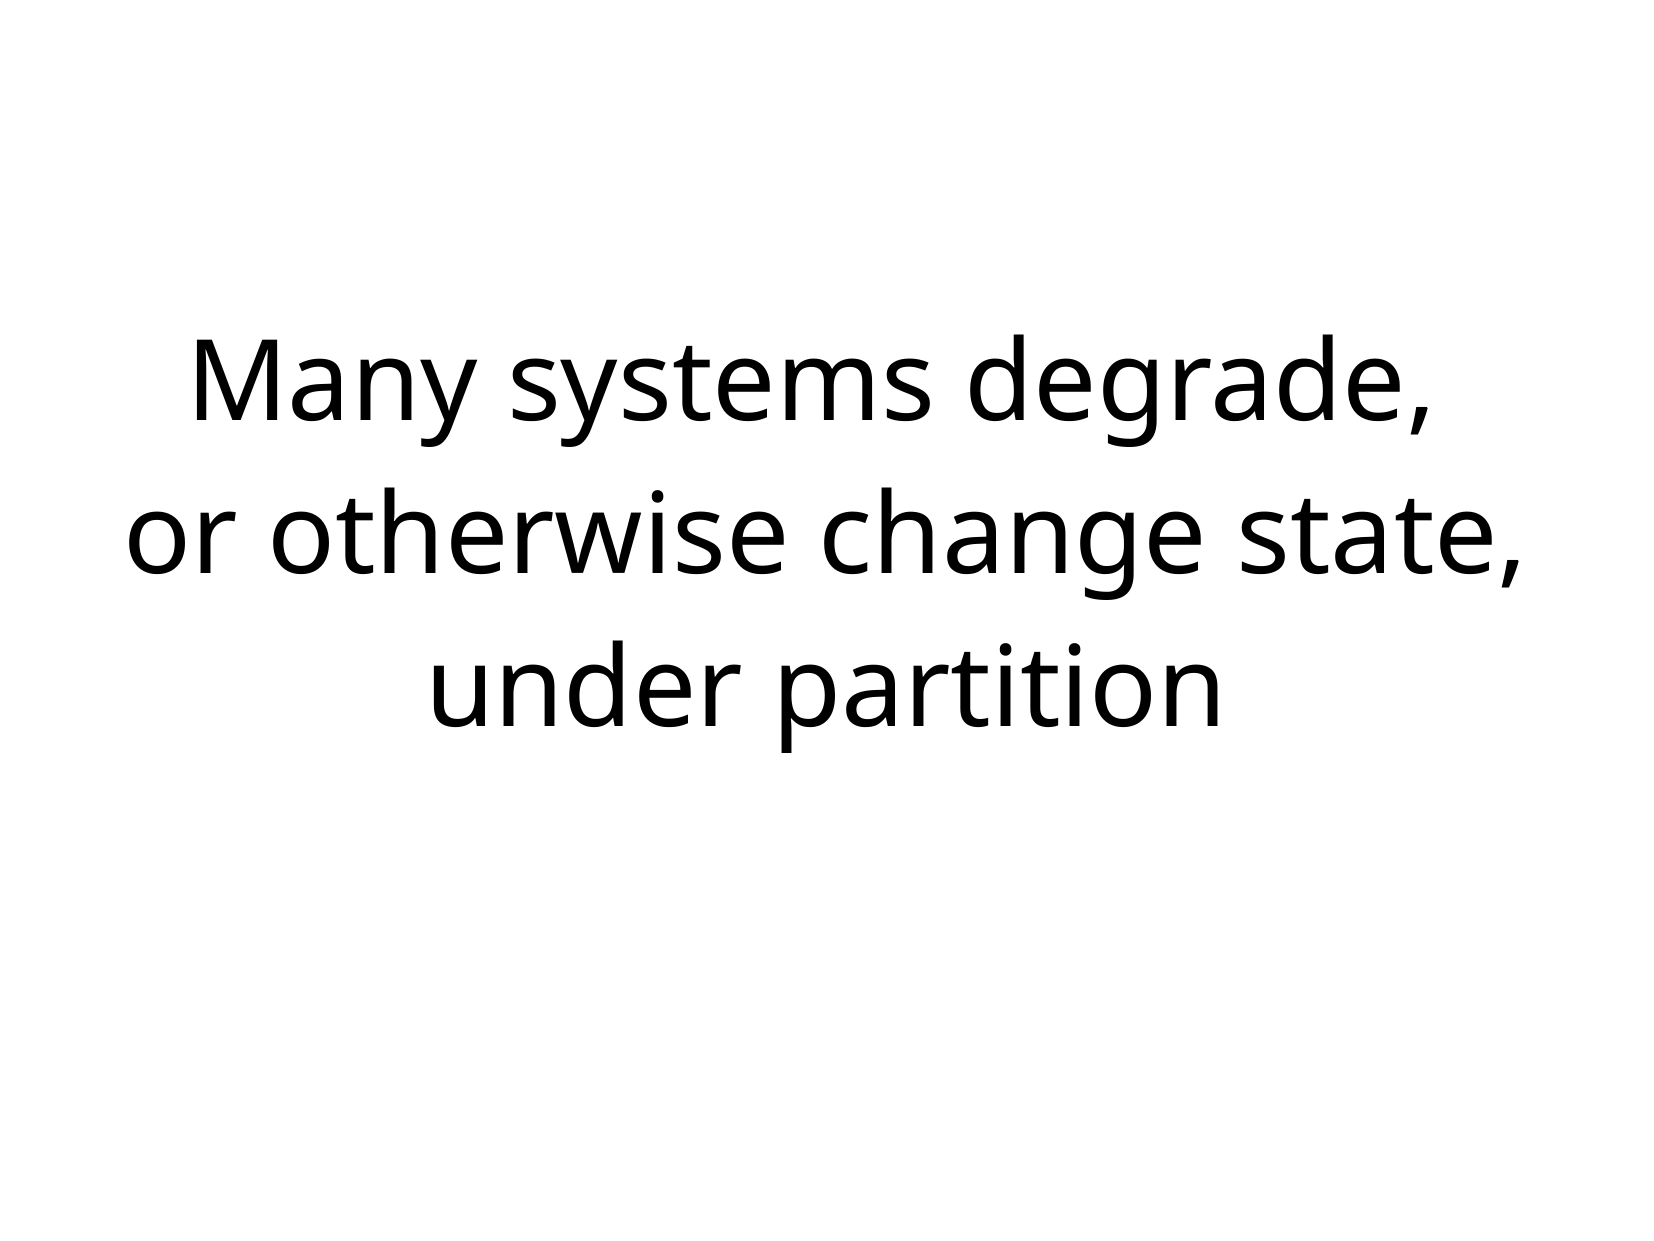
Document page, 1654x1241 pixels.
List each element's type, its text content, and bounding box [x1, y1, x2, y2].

subtitle Many systems degrade, or otherwise change state, under partition [82, 49, 1571, 1010]
